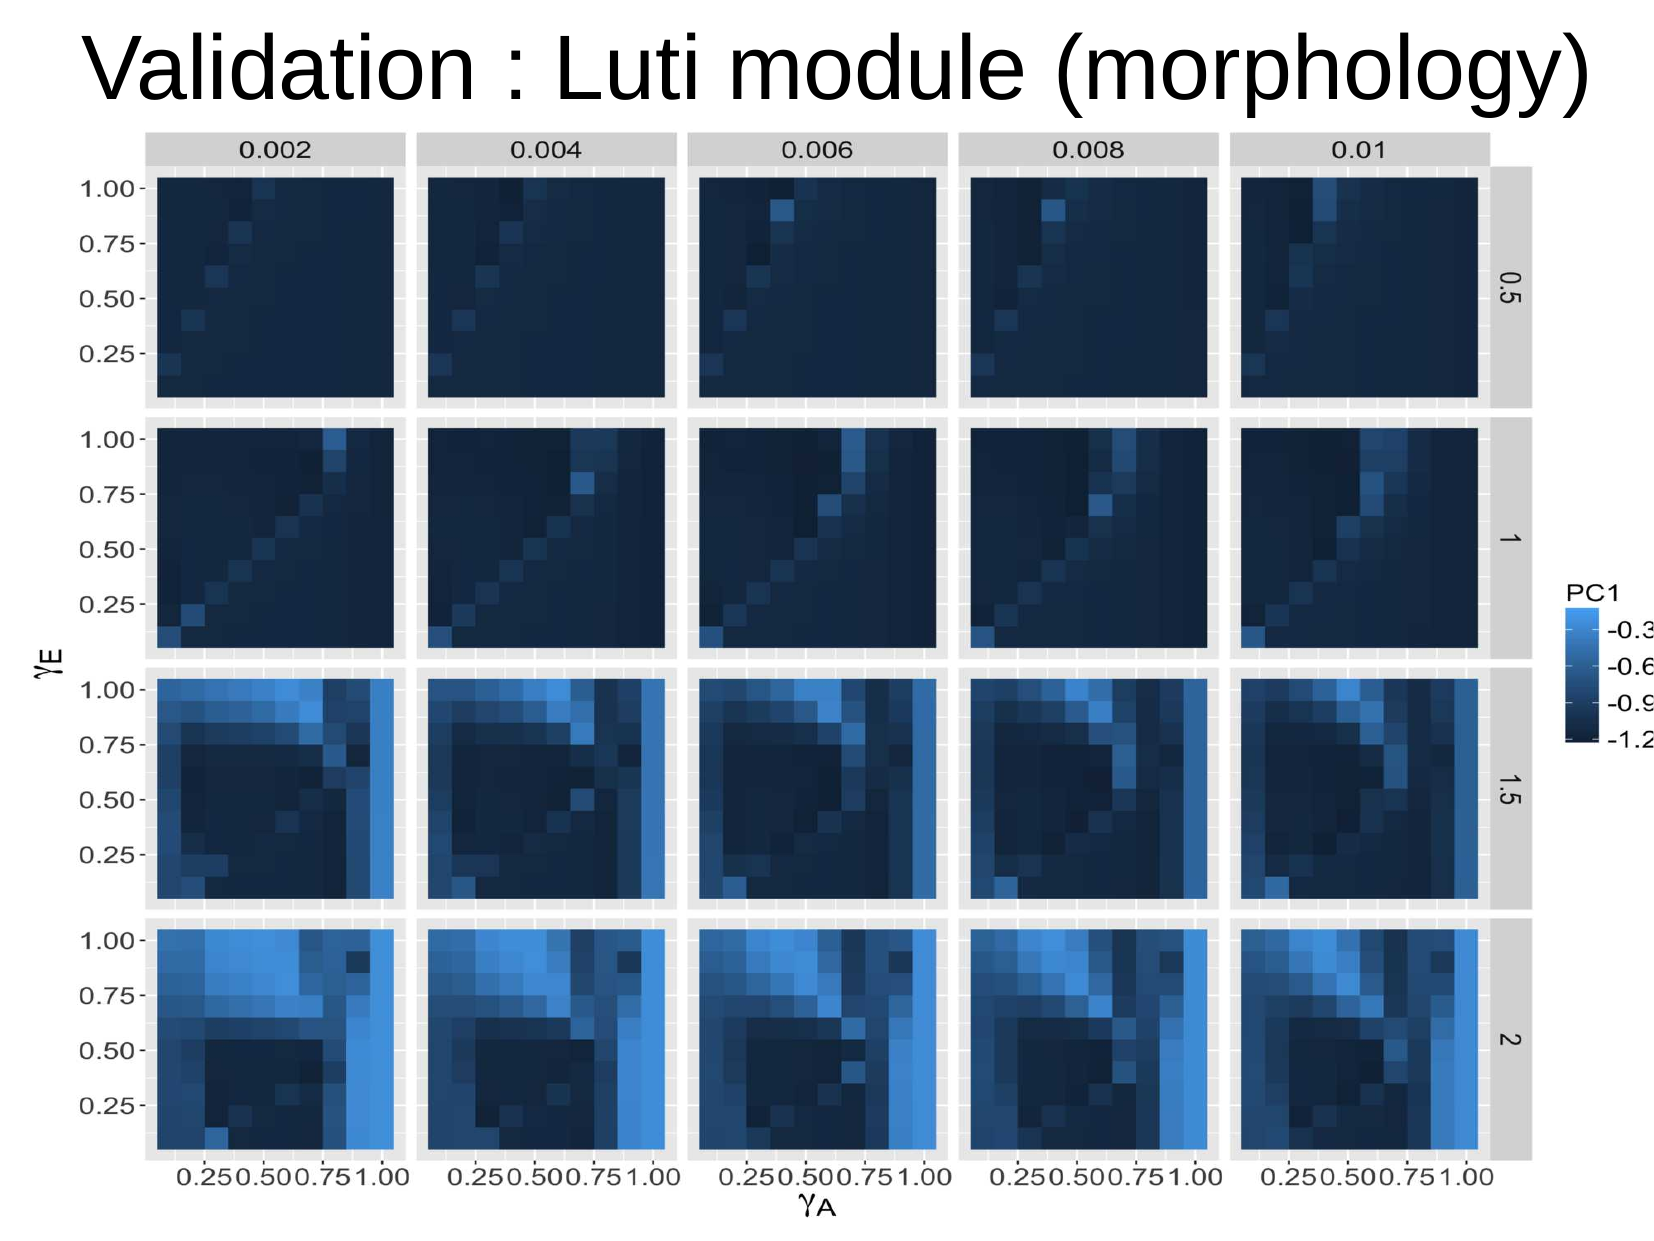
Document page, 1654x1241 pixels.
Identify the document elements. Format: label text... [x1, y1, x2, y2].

picture [23, 124, 1654, 1229]
title Validation : Luti module (morphology) [0, 0, 1654, 172]
